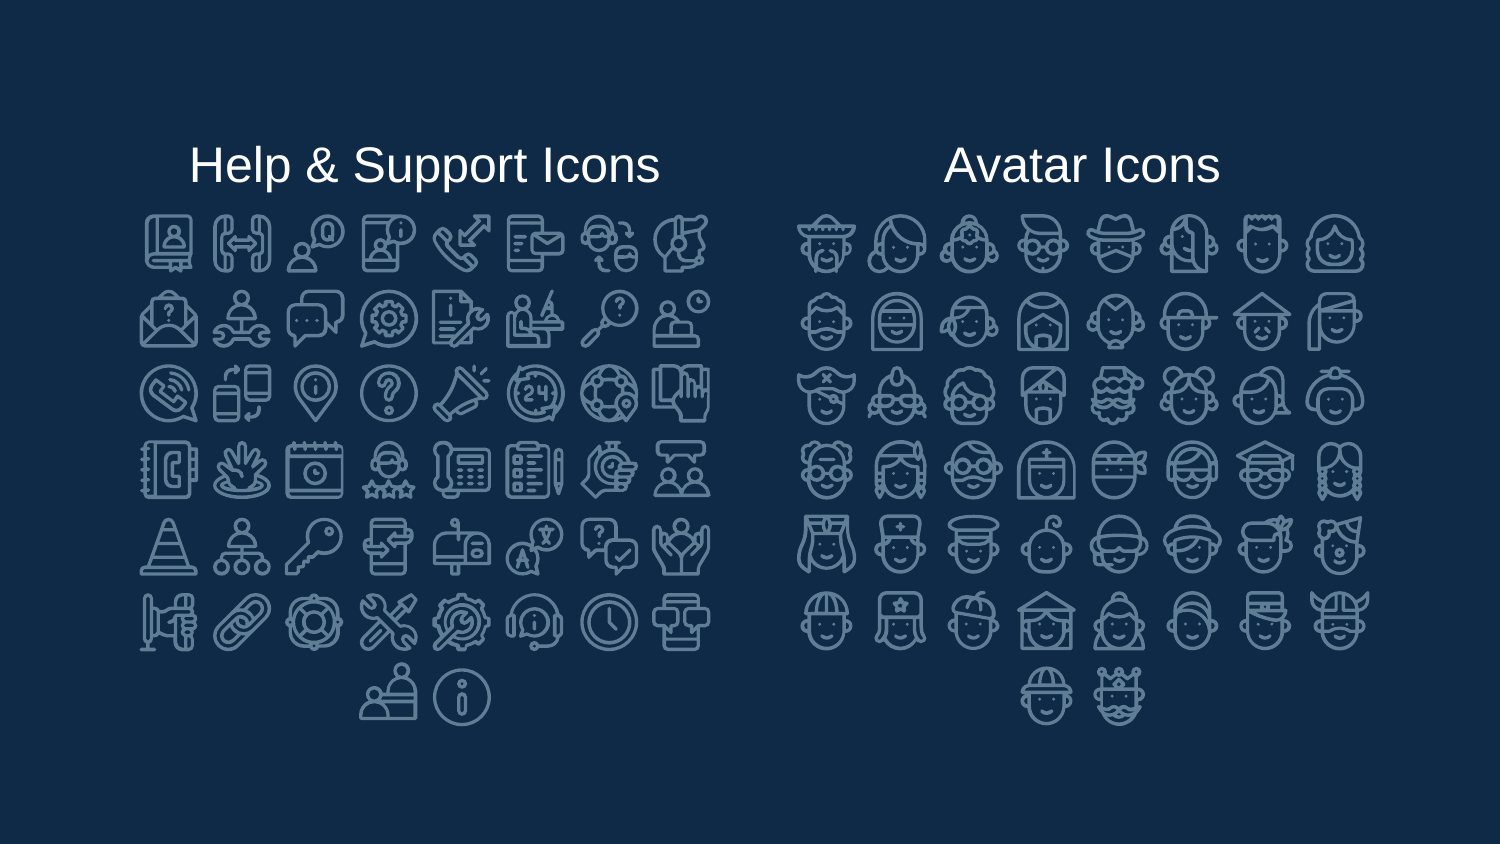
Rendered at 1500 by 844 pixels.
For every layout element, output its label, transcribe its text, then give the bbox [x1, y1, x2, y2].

text_box [250, 214, 272, 273]
text_box [431, 289, 490, 348]
text_box [1017, 214, 1070, 274]
text_box [139, 517, 198, 576]
text_box [284, 517, 343, 576]
text_box [651, 364, 710, 423]
text_box [432, 226, 479, 273]
text_box [1016, 590, 1076, 651]
text_box [139, 593, 198, 652]
text_box [285, 440, 344, 499]
text_box [506, 214, 565, 273]
text_box [1239, 591, 1292, 651]
text_box [213, 214, 234, 273]
text_box [655, 440, 707, 464]
text_box [359, 289, 419, 348]
text_box [361, 440, 416, 499]
text_box [943, 440, 1004, 500]
text_box [580, 214, 618, 253]
text_box [482, 378, 491, 383]
text_box [943, 365, 996, 426]
text_box [1310, 591, 1370, 651]
text_box [939, 295, 999, 348]
text_box [874, 440, 927, 500]
text_box [553, 447, 564, 496]
text_box [800, 591, 853, 651]
text_box [867, 366, 927, 426]
text_box [1237, 514, 1294, 574]
text_box [1089, 514, 1149, 574]
text_box [213, 517, 271, 576]
text_box [285, 593, 344, 652]
text_box [867, 214, 927, 274]
text_box [1317, 441, 1363, 502]
text_box [244, 405, 261, 422]
text_box [1091, 440, 1148, 500]
text_box [359, 662, 418, 721]
text_box [1016, 440, 1076, 500]
text_box [874, 514, 927, 574]
text_box [580, 593, 639, 652]
text_box [1020, 666, 1073, 726]
text_box [796, 366, 856, 426]
text_box [800, 440, 853, 500]
text_box [432, 440, 491, 499]
text_box [432, 366, 489, 423]
title Help & Support Icons [139, 117, 711, 197]
text_box [580, 517, 639, 576]
text_box [947, 590, 1000, 651]
text_box [1307, 292, 1363, 351]
text_box [653, 467, 711, 498]
text_box [1305, 366, 1365, 426]
text_box [293, 364, 338, 423]
text_box [244, 364, 272, 402]
text_box [286, 214, 345, 273]
text_box [1162, 514, 1223, 574]
title Avatar Icons [797, 117, 1369, 197]
text_box [1020, 366, 1066, 426]
text_box [1020, 514, 1073, 574]
text_box [594, 255, 611, 273]
text_box [213, 440, 272, 500]
text_box [1305, 213, 1365, 273]
text_box [362, 517, 414, 576]
text_box [874, 591, 927, 651]
text_box [144, 214, 193, 273]
text_box [212, 289, 271, 348]
text_box [505, 517, 564, 576]
text_box [652, 593, 711, 652]
text_box [213, 384, 241, 423]
text_box [139, 289, 198, 348]
text_box [140, 440, 199, 500]
text_box [1232, 291, 1292, 352]
text_box [1166, 440, 1219, 500]
text_box [1017, 291, 1069, 352]
text_box [1159, 366, 1219, 426]
text_box [458, 214, 491, 247]
text_box [506, 289, 565, 349]
text_box [286, 289, 345, 348]
text_box [1159, 214, 1219, 274]
text_box [1086, 213, 1146, 274]
text_box [1093, 666, 1146, 726]
text_box [506, 364, 565, 423]
text_box [580, 440, 639, 499]
text_box [359, 593, 418, 652]
text_box [1086, 293, 1146, 350]
text_box [480, 367, 488, 376]
text_box [796, 514, 857, 574]
text_box [432, 517, 492, 576]
text_box [686, 289, 711, 314]
text_box [213, 593, 272, 652]
text_box [653, 214, 709, 273]
text_box [361, 214, 417, 273]
text_box [1235, 440, 1295, 500]
text_box [223, 364, 240, 382]
text_box [651, 517, 711, 576]
text_box [580, 364, 639, 423]
text_box [796, 214, 857, 274]
text_box [652, 300, 701, 348]
text_box [947, 514, 1000, 574]
text_box [617, 221, 634, 239]
text_box [939, 214, 999, 274]
text_box [1313, 516, 1366, 576]
text_box [1232, 366, 1292, 426]
text_box [360, 364, 418, 423]
text_box [580, 289, 639, 348]
text_box [505, 593, 564, 652]
text_box [432, 592, 491, 652]
text_box [1090, 366, 1145, 426]
text_box [1166, 591, 1219, 651]
text_box [800, 292, 853, 351]
text_box [614, 245, 638, 273]
text_box [505, 440, 551, 499]
text_box [871, 291, 923, 352]
text_box [227, 235, 257, 253]
text_box [1159, 291, 1219, 352]
text_box [139, 364, 199, 423]
text_box [1093, 591, 1146, 651]
text_box [1236, 214, 1289, 274]
text_box [432, 668, 491, 727]
text_box [519, 607, 551, 638]
